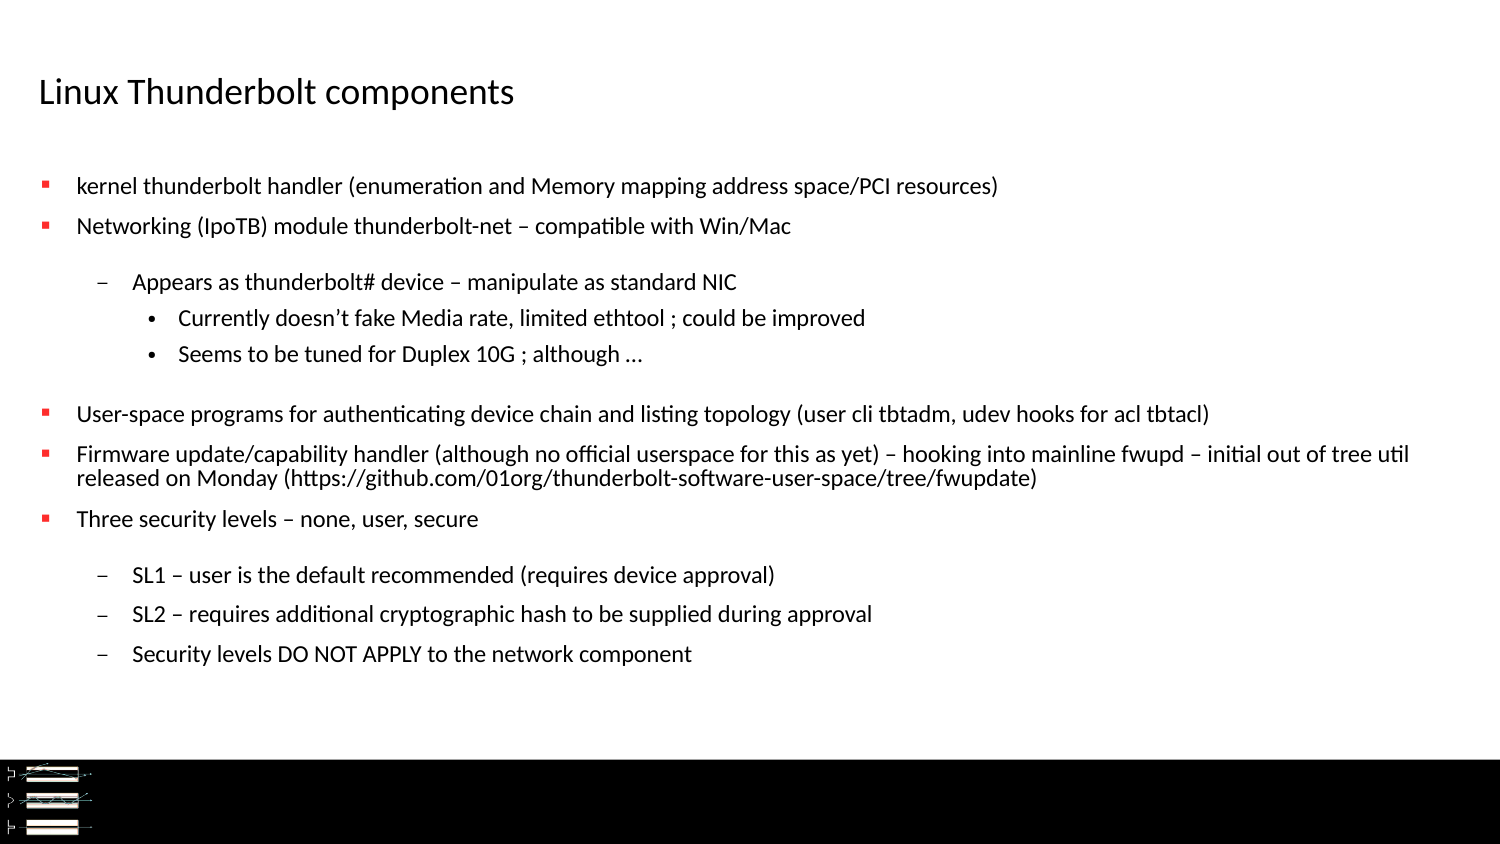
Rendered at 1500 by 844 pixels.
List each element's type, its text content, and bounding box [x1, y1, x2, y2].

list kernel thunderbolt handler (enumeration and Memory mapping address space/PCI resources) Networking (IpoTB) module thunderbolt-net – compatible with Win/Mac Appears as thunderbolt# device – manipulate as standard NIC Currently doesn’t fake Media rate, limited ethtool ; could be improved Seems to be tuned for Duplex 10G ; although … User-space programs for authenticating device chain and listing topology (user cli tbtadm, udev hooks for acl tbtacl) Firmware update/capability handler (although no official userspace for this as yet) – hooking into mainline fwupd – initial out of tree util released on Monday (https://github.com/01org/thunderbolt-software-user-space/tree/fwupdate) Three security levels – none, user, secure SL1 – user is the default recommended (requires device approval) SL2 – requires additional cryptographic hash to be supplied during approval Security levels DO NOT APPLY to the network component [25, 168, 1450, 682]
picture [5, 761, 95, 837]
title Linux Thunderbolt components [38, 24, 1464, 166]
